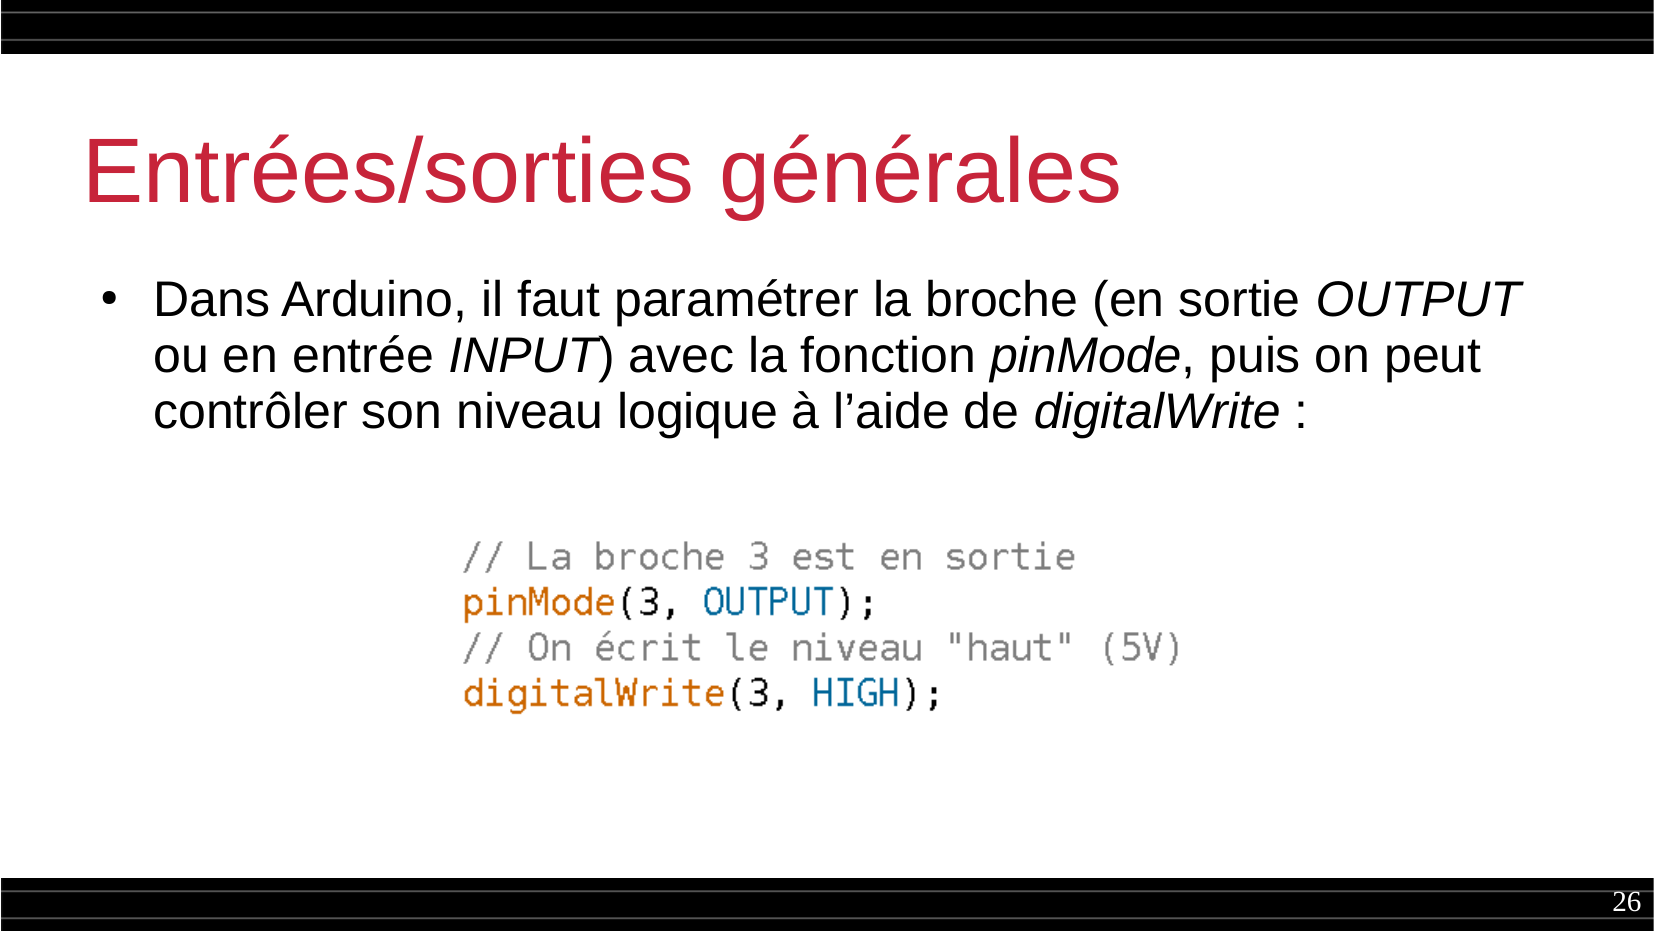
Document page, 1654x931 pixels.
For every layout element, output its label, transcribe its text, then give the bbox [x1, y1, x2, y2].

picture [1, 878, 1654, 931]
list Dans Arduino, il faut paramétrer la broche (en sortie OUTPUT ou en entrée INPUT) avec la fonction pinMode, puis on peut contrôler son niveau logique à l’aide de digitalWrite : [82, 271, 1571, 758]
title Entrées/sorties générales [82, 92, 1571, 249]
picture [1, 0, 1654, 54]
picture [448, 526, 1195, 733]
